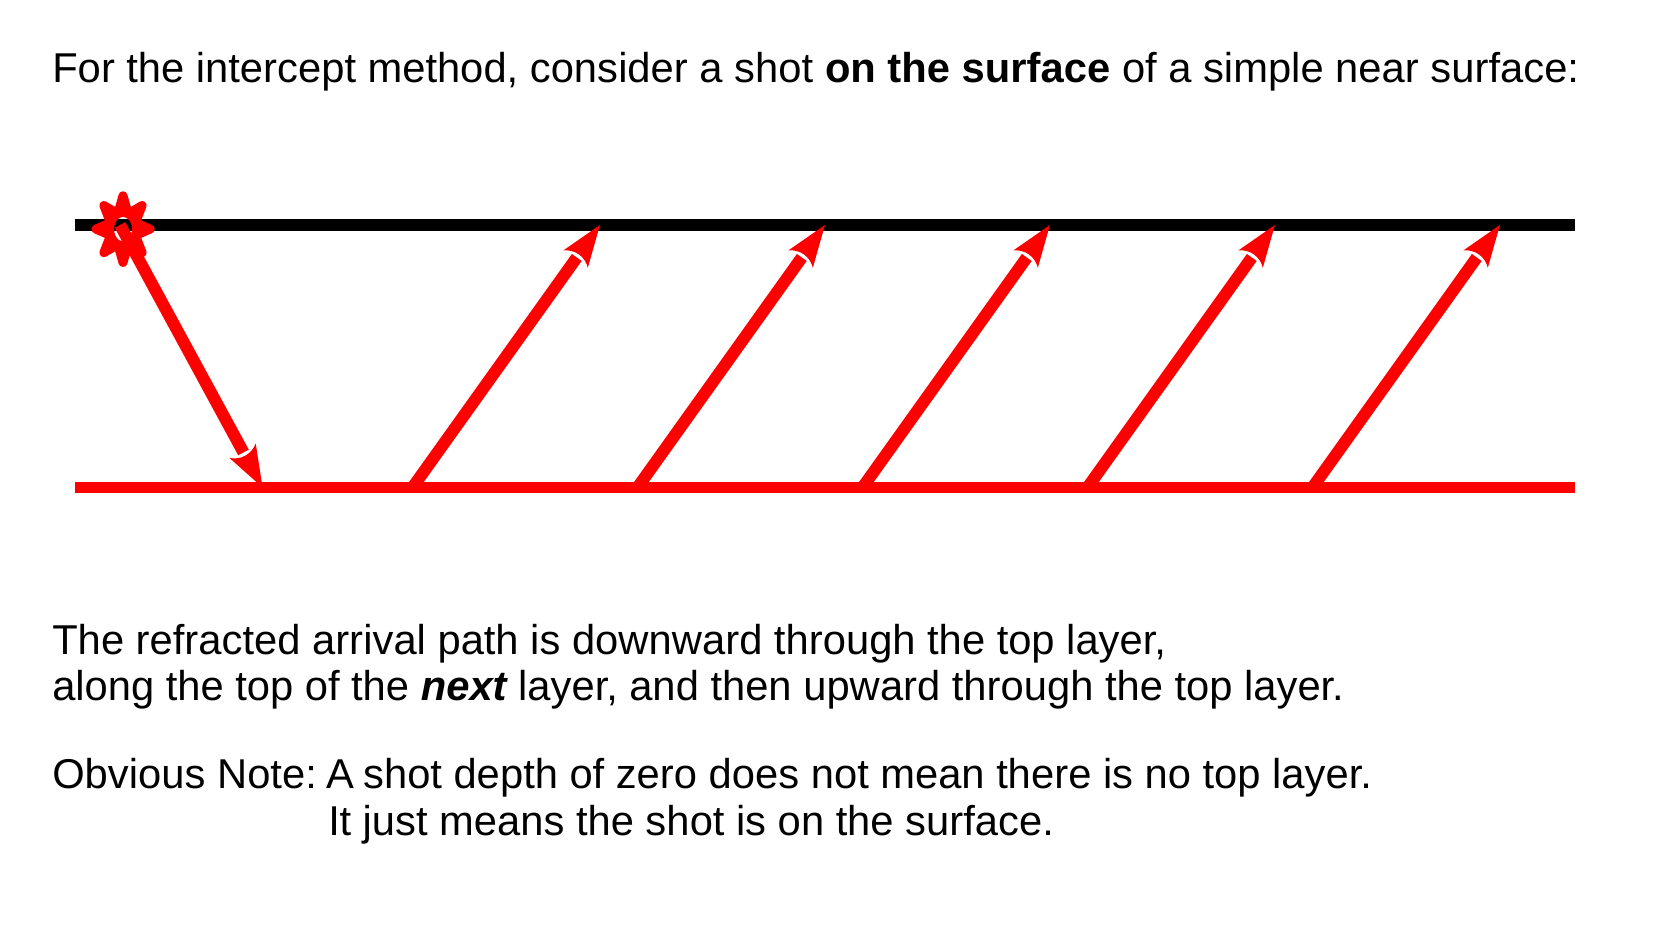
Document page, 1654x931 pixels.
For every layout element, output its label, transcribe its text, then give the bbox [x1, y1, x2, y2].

text_box [139, 224, 151, 234]
text_box [103, 239, 115, 253]
text_box [119, 195, 127, 210]
text_box [96, 224, 107, 234]
text_box [119, 248, 127, 263]
text_box For the intercept method, consider a shot on the surface of a simple near surface: [37, 37, 1651, 109]
text_box The refracted arrival path is downward through the top layer, along the top of the next layer, and then upward through the top layer. Obvious Note: A shot depth of zero does not mean there is no top layer. It just means the shot is on the surface. [37, 525, 1538, 931]
text_box [136, 239, 142, 251]
text_box [103, 205, 115, 219]
text_box [131, 205, 143, 219]
text_box [109, 212, 137, 246]
